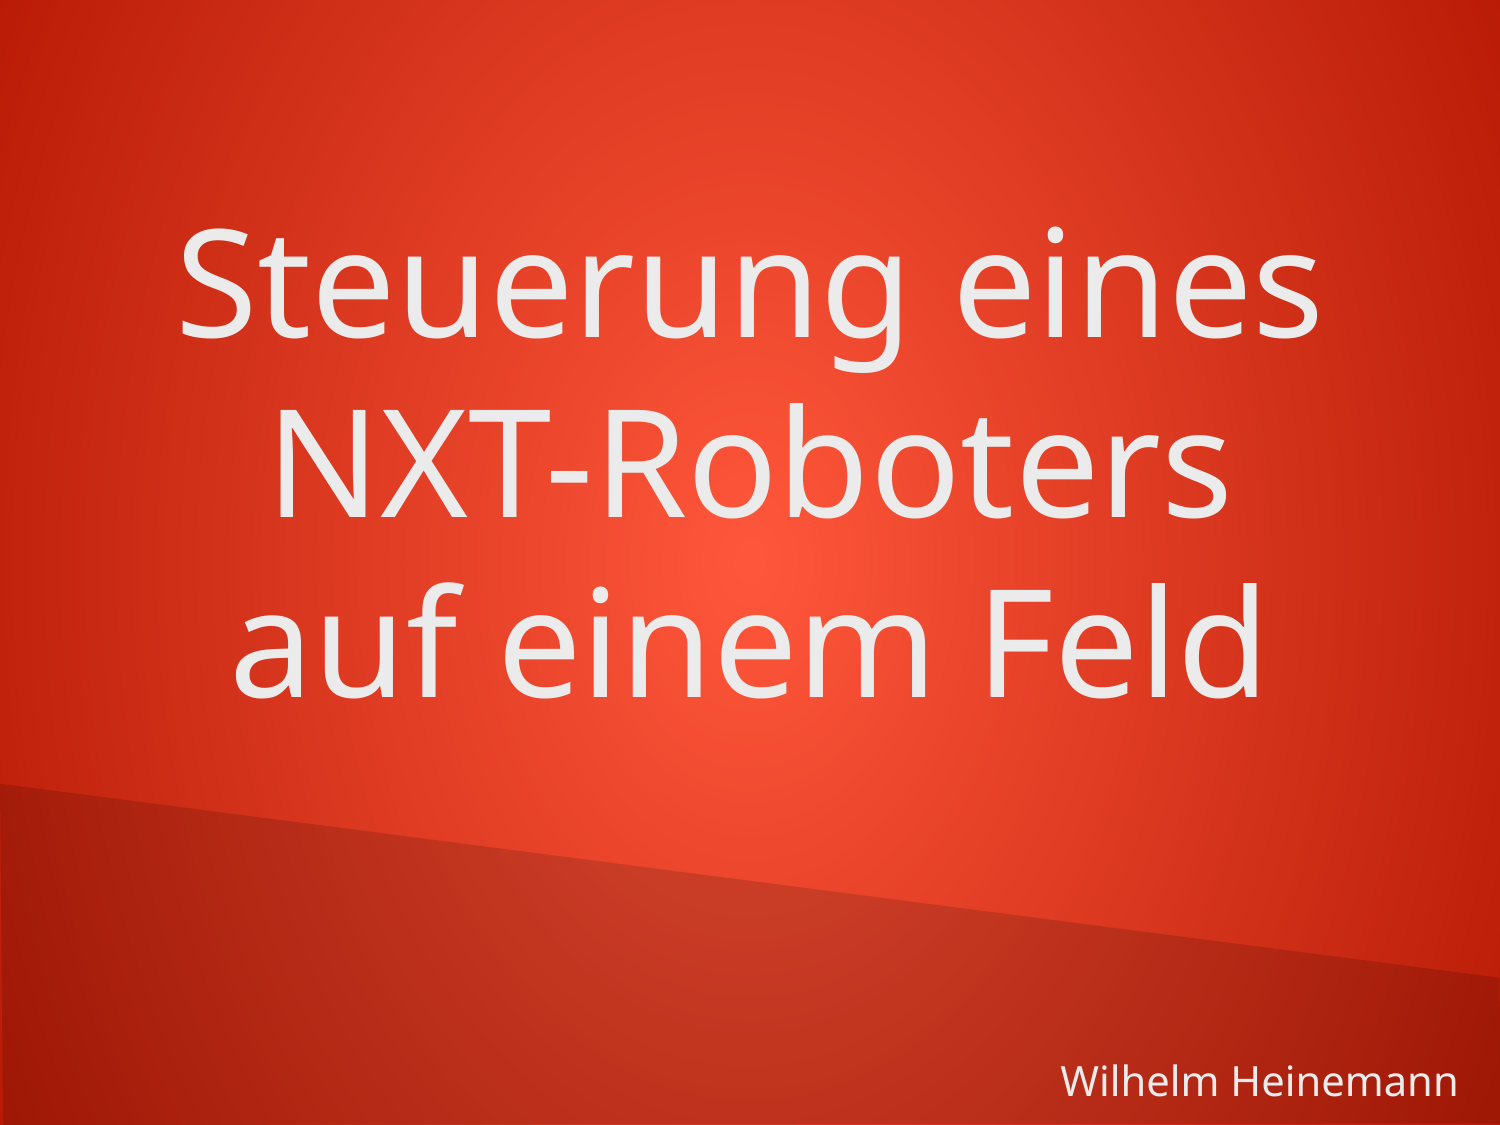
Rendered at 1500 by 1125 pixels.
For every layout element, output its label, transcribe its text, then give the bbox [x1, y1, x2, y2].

title Steuerung eines NXT-Roboters auf einem Feld [75, 42, 1426, 736]
text_box Wilhelm Heinemann [1035, 1050, 1485, 1111]
